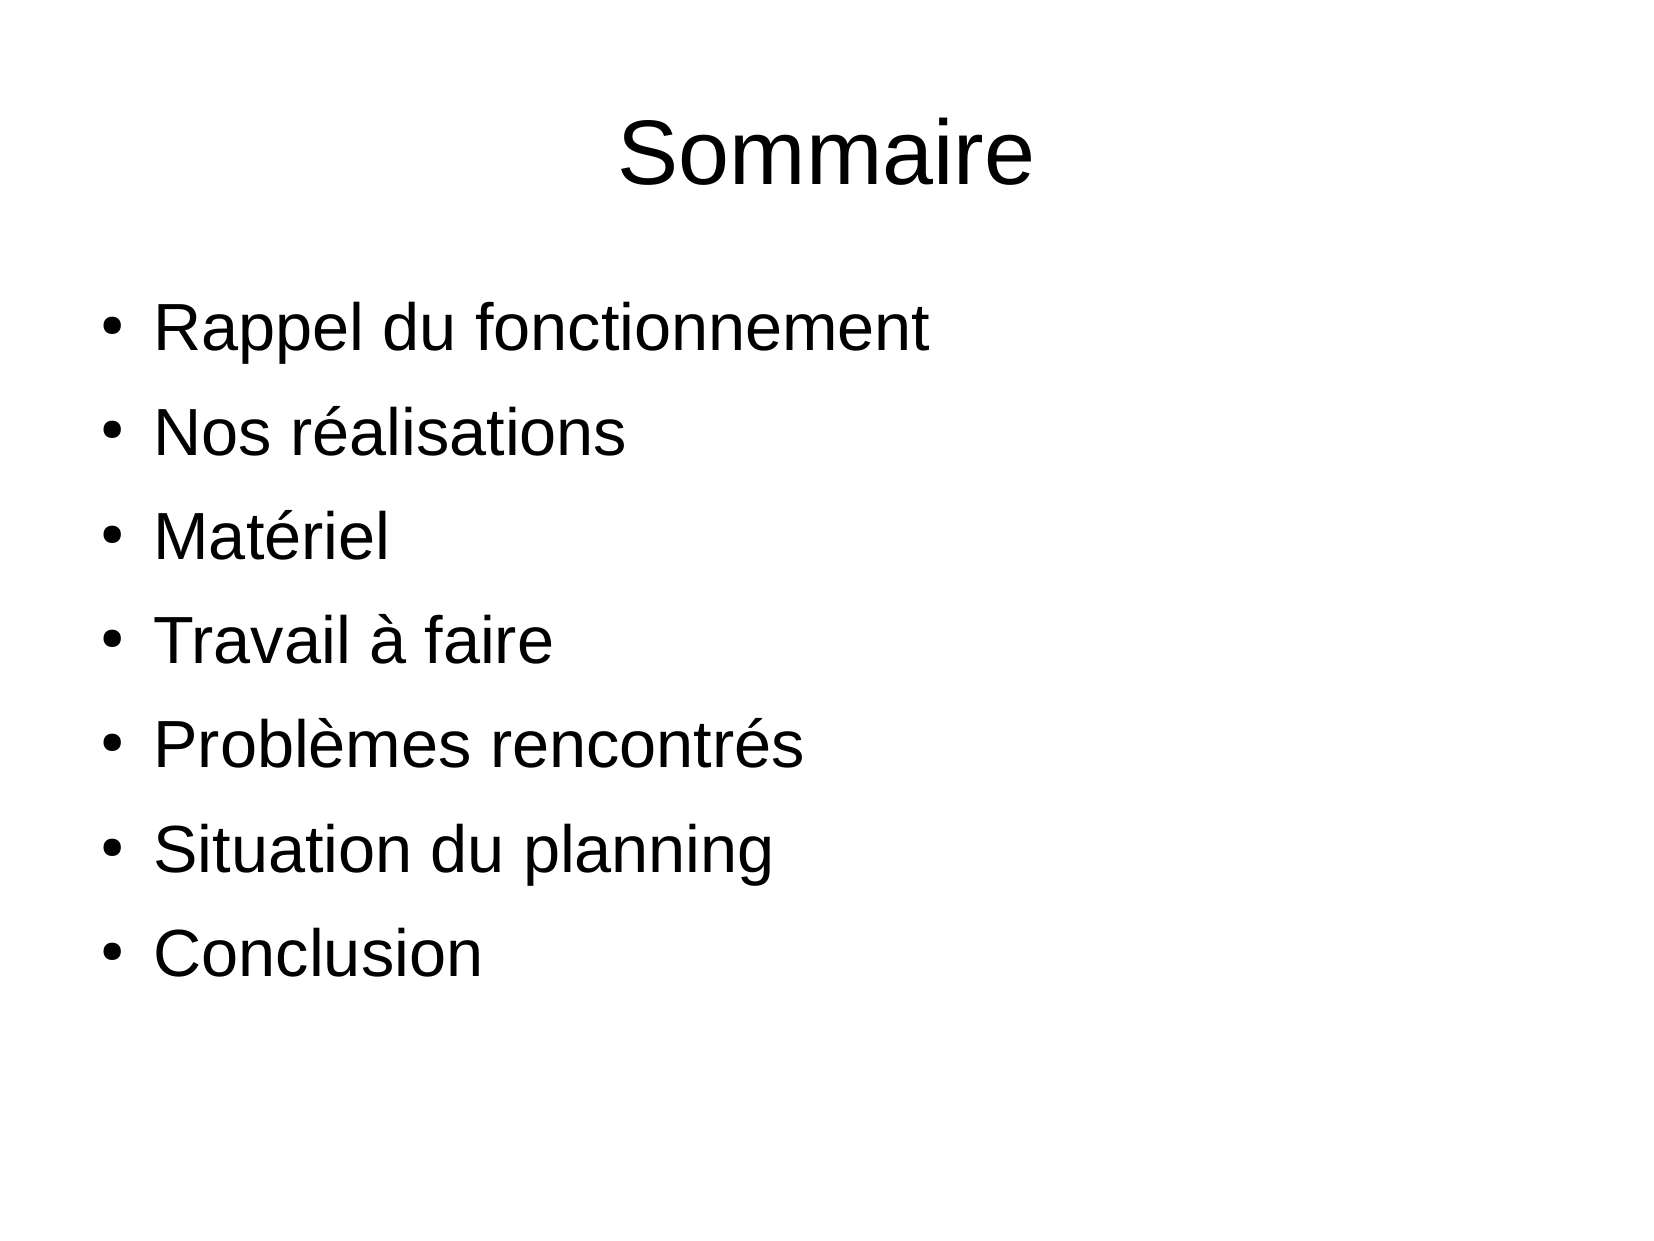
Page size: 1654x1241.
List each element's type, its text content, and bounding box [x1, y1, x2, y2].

list Rappel du fonctionnement Nos réalisations Matériel Travail à faire Problèmes rencontrés Situation du planning Conclusion [82, 290, 1571, 1109]
title Sommaire [82, 49, 1571, 257]
